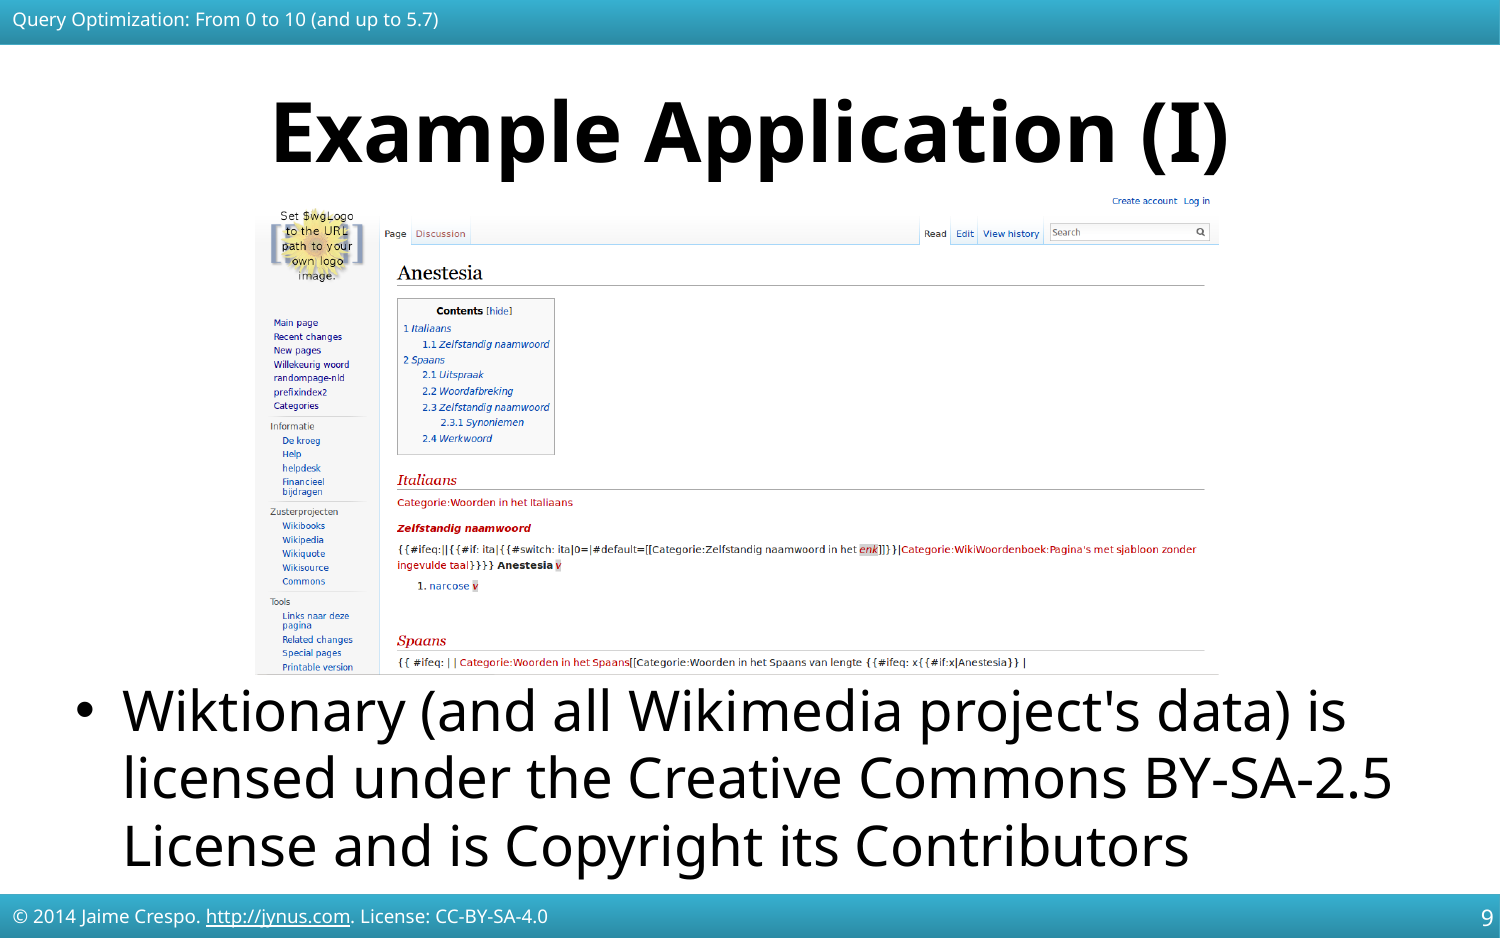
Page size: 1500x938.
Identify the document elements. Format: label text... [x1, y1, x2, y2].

slide_number [1389, 896, 1490, 935]
title Example Application (I) [75, 51, 1425, 209]
list Wiktionary (and all Wikimedia project's data) is licensed under the Creative Commons BY-SA-2.5 License and is Copyright its Contributors [75, 675, 1425, 880]
picture [255, 189, 1219, 676]
